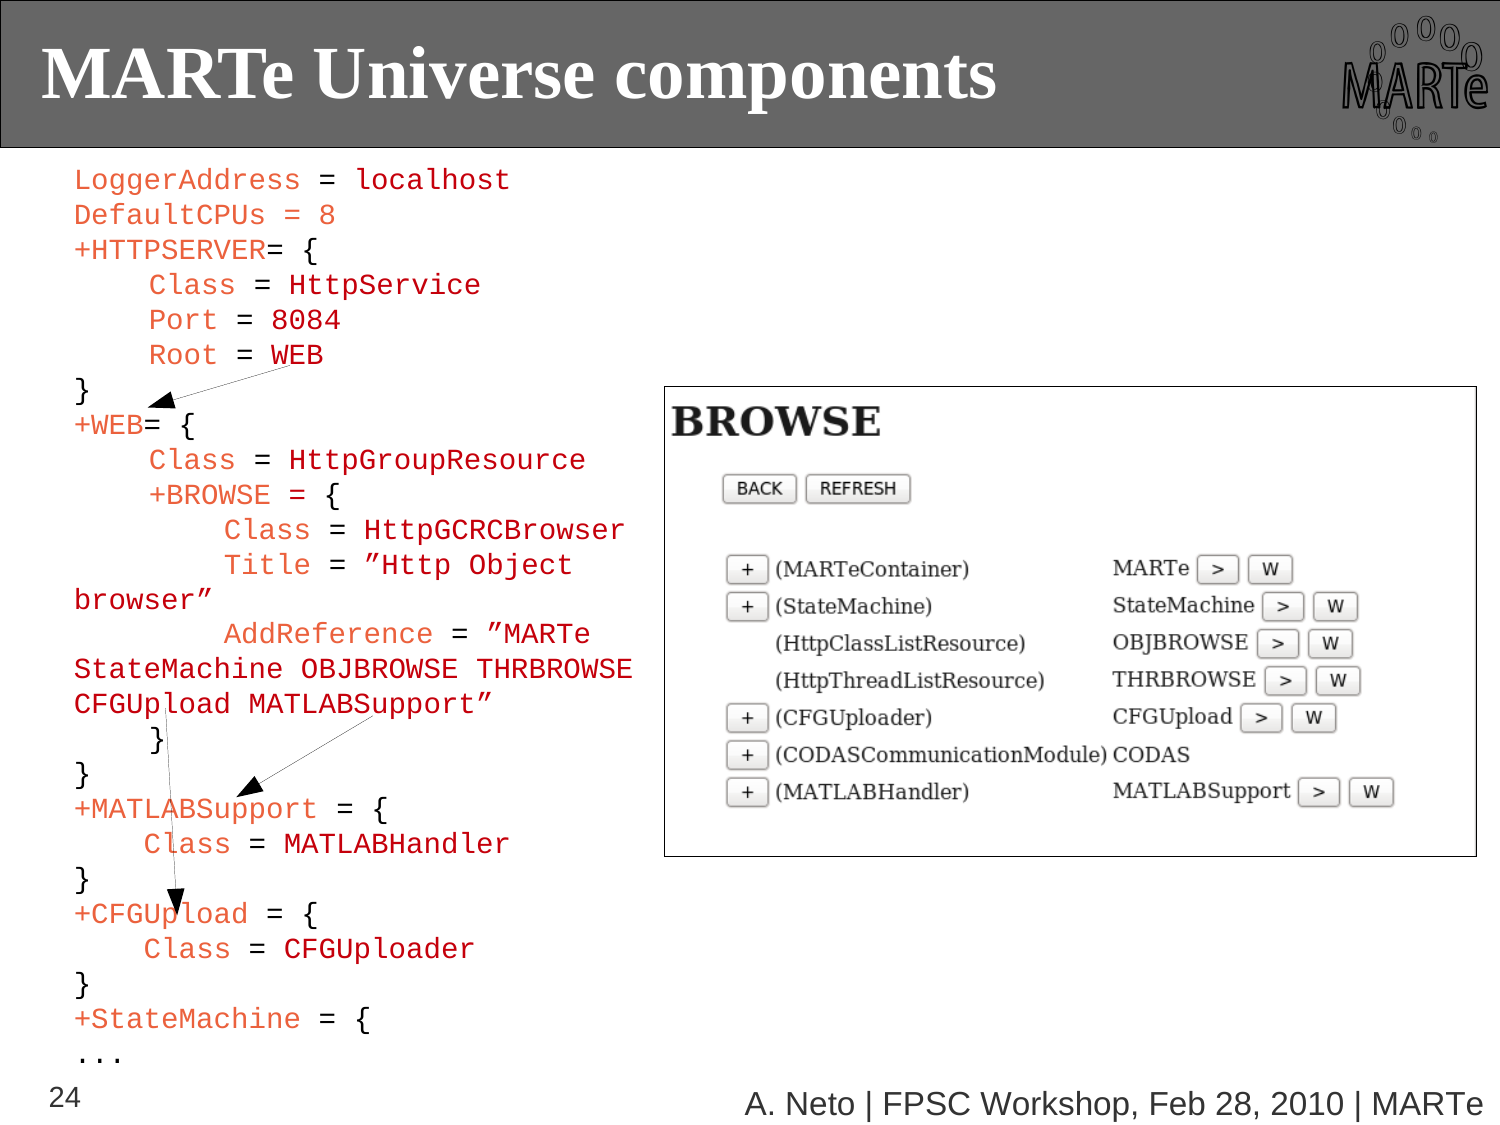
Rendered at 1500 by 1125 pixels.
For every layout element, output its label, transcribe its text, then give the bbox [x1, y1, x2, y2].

text_box LoggerAddress = localhost DefaultCPUs = 8 +HTTPSERVER= { Class = HttpService Port = 8084 Root = WEB } +WEB= { Class = HttpGroupResource +BROWSE = { Class = HttpGCRCBrowser Title = ”Http Object browser” AddReference = ”MARTe StateMachine OBJBROWSE THRBROWSE CFGUpload MATLABSupport” } } +MATLABSupport = { Class = MATLABHandler } +CFGUpload = { Class = CFGUploader } +StateMachine = { ... [59, 153, 709, 1125]
picture [1340, 0, 1489, 148]
picture [709, 386, 1477, 857]
title MARTe Universe components [41, 0, 1128, 148]
